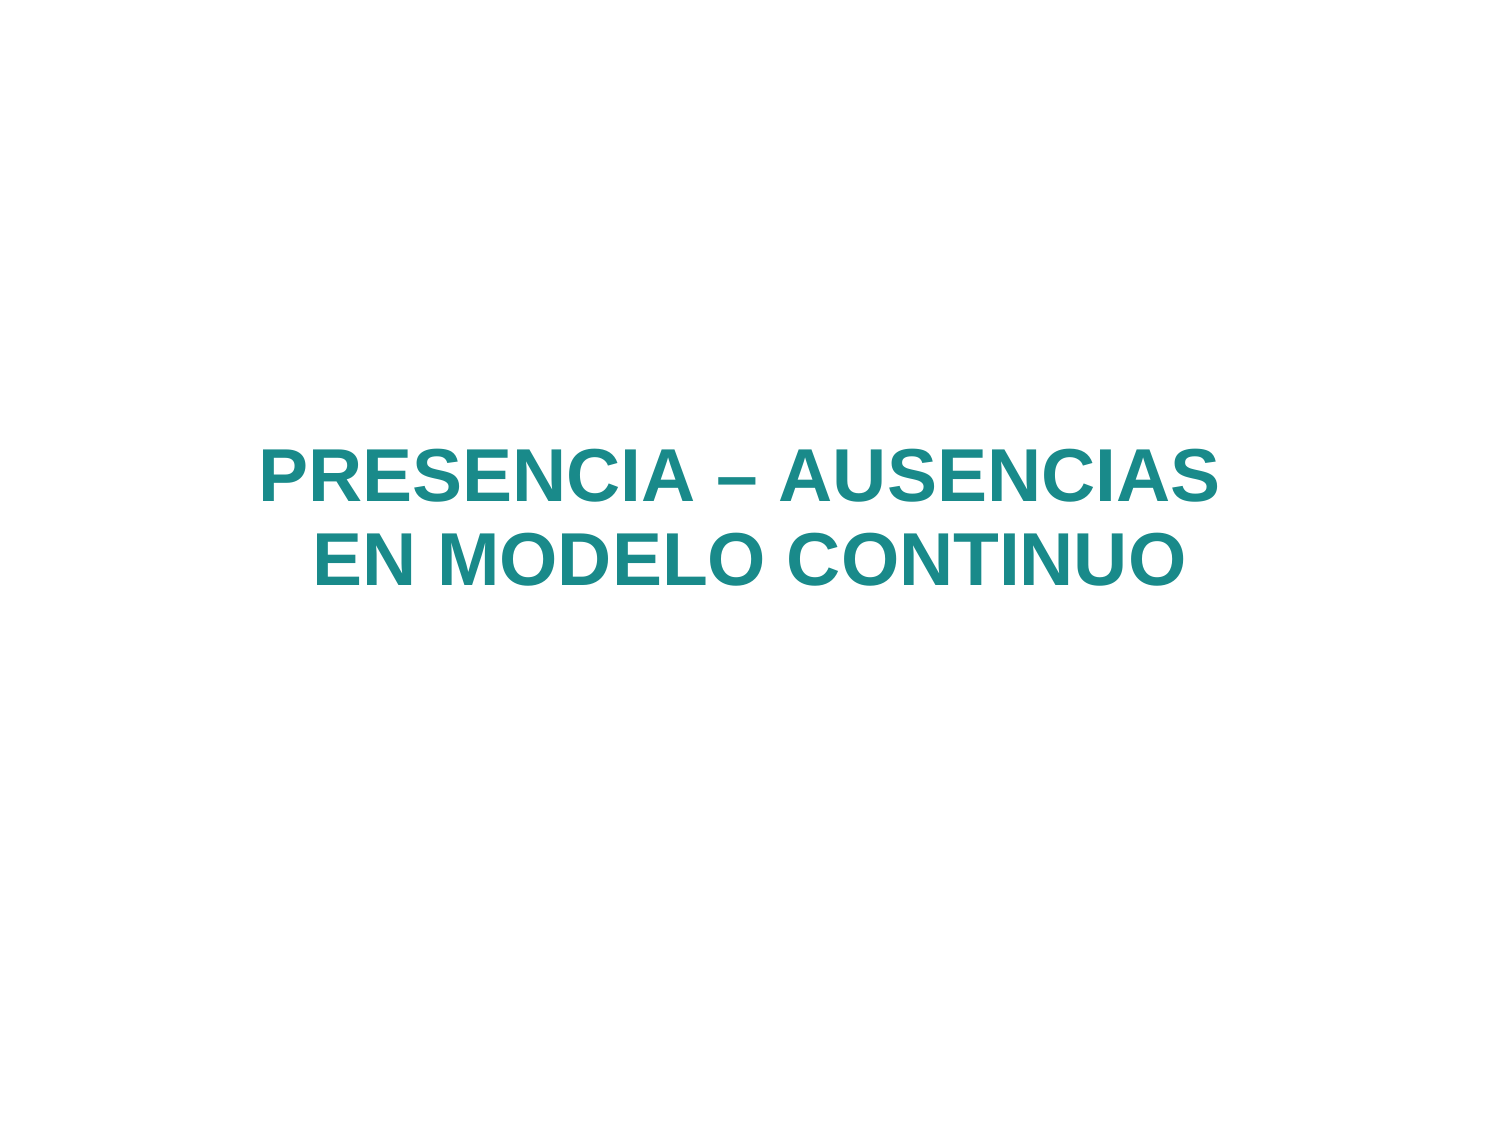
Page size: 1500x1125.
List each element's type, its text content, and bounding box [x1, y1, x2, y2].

title PRESENCIA – AUSENCIAS EN MODELO CONTINUO [112, 425, 1388, 609]
